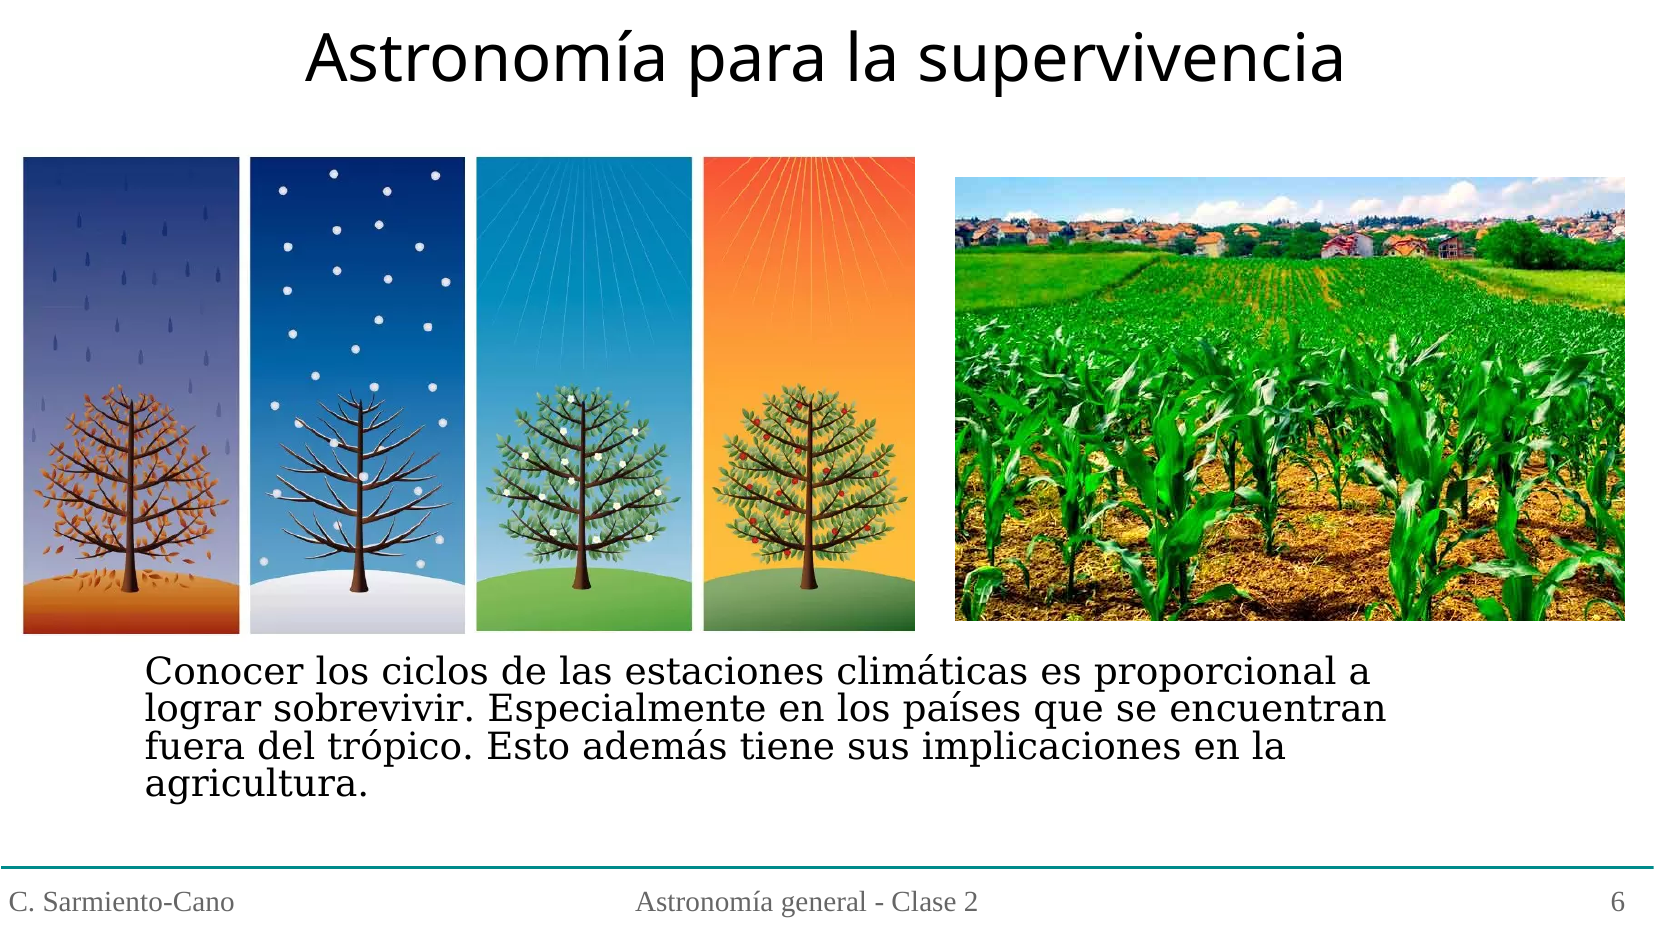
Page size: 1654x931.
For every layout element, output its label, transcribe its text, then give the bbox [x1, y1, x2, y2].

text_box Conocer los ciclos de las estaciones climáticas es proporcional a lograr sobrevivir. Especialmente en los países que se encuentran fuera del trópico. Esto además tiene sus implicaciones en la agricultura. [129, 647, 1459, 850]
picture [16, 147, 915, 642]
picture [955, 177, 1625, 621]
title Astronomía para la supervivencia [82, 0, 1571, 134]
